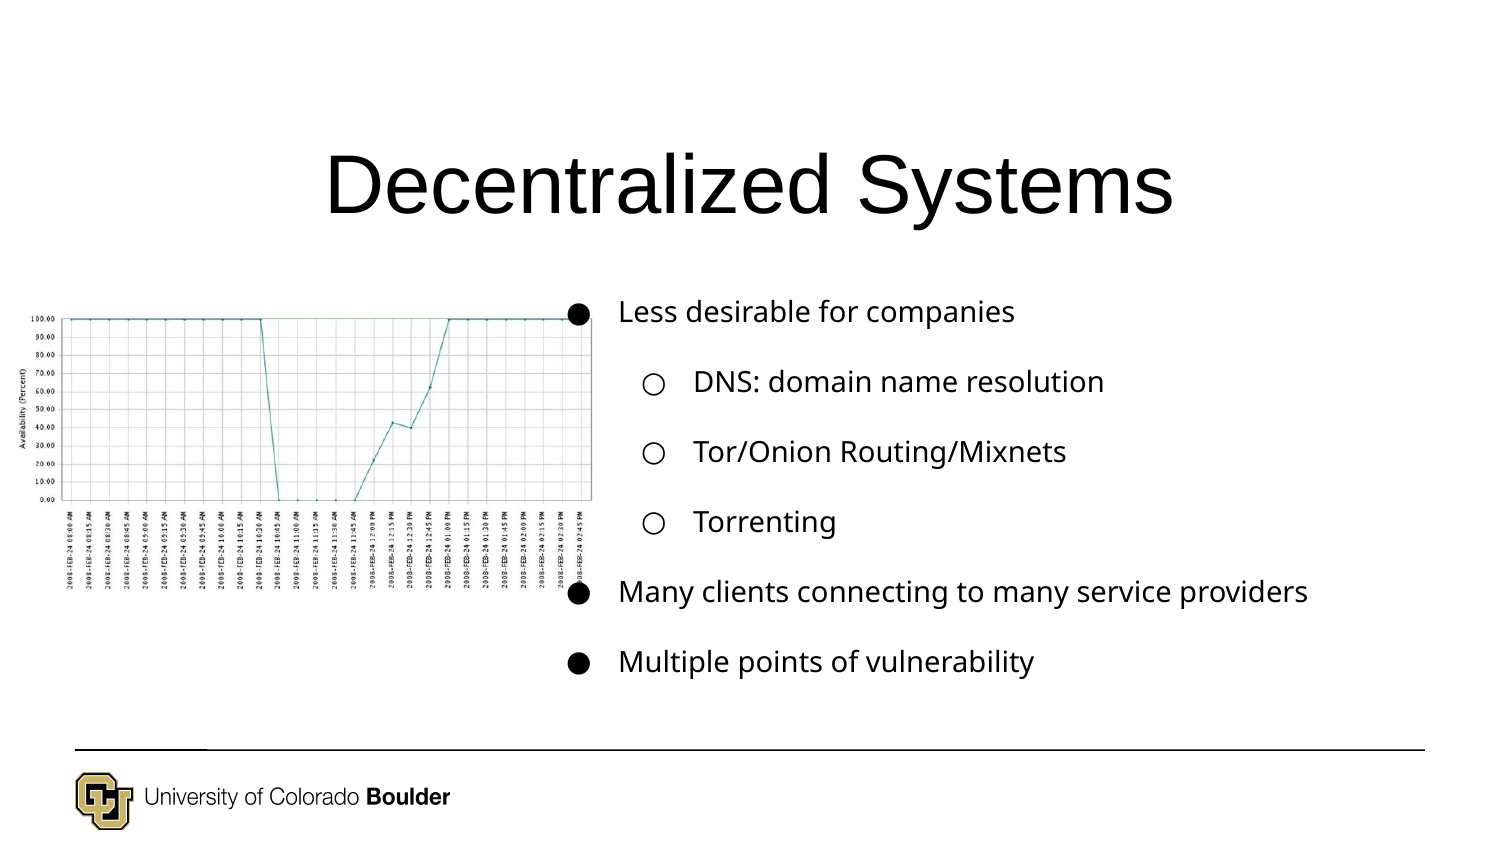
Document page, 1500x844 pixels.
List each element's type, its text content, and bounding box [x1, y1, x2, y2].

picture [75, 772, 450, 830]
text_box Less desirable for companies DNS: domain name resolution Tor/Onion Routing/Mixnets Torrenting Many clients connecting to many service providers Multiple points of vulnerability [528, 243, 1500, 802]
picture [2, 299, 528, 598]
title Decentralized Systems [51, 122, 1449, 238]
